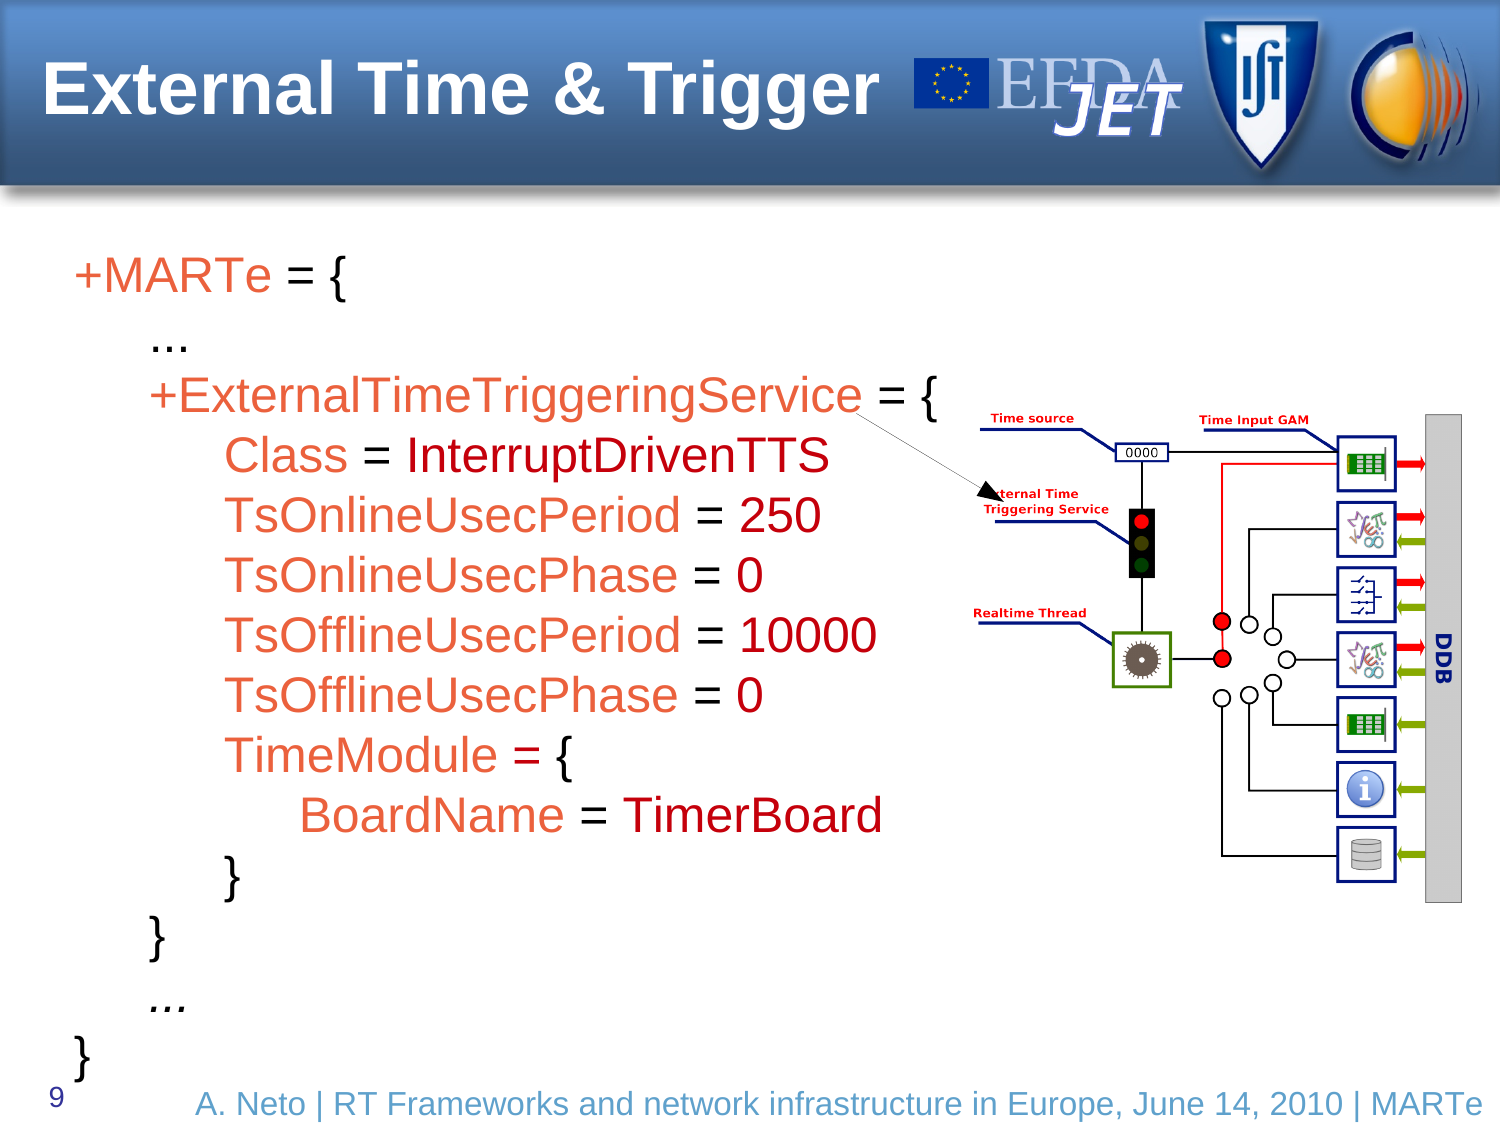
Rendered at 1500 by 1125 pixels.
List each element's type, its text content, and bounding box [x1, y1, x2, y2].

picture [0, 0, 1500, 207]
text_box +MARTe = { ... +ExternalTimeTriggeringService = { Class = InterruptDrivenTTS TsOnlineUsecPeriod = 250 TsOnlineUsecPhase = 0 TsOfflineUsecPeriod = 10000 TsOfflineUsecPhase = 0 TimeModule = { BoardName = TimerBoard } } ... } [59, 235, 1418, 1091]
title External Time & Trigger [41, 0, 1128, 180]
picture [974, 413, 1462, 904]
